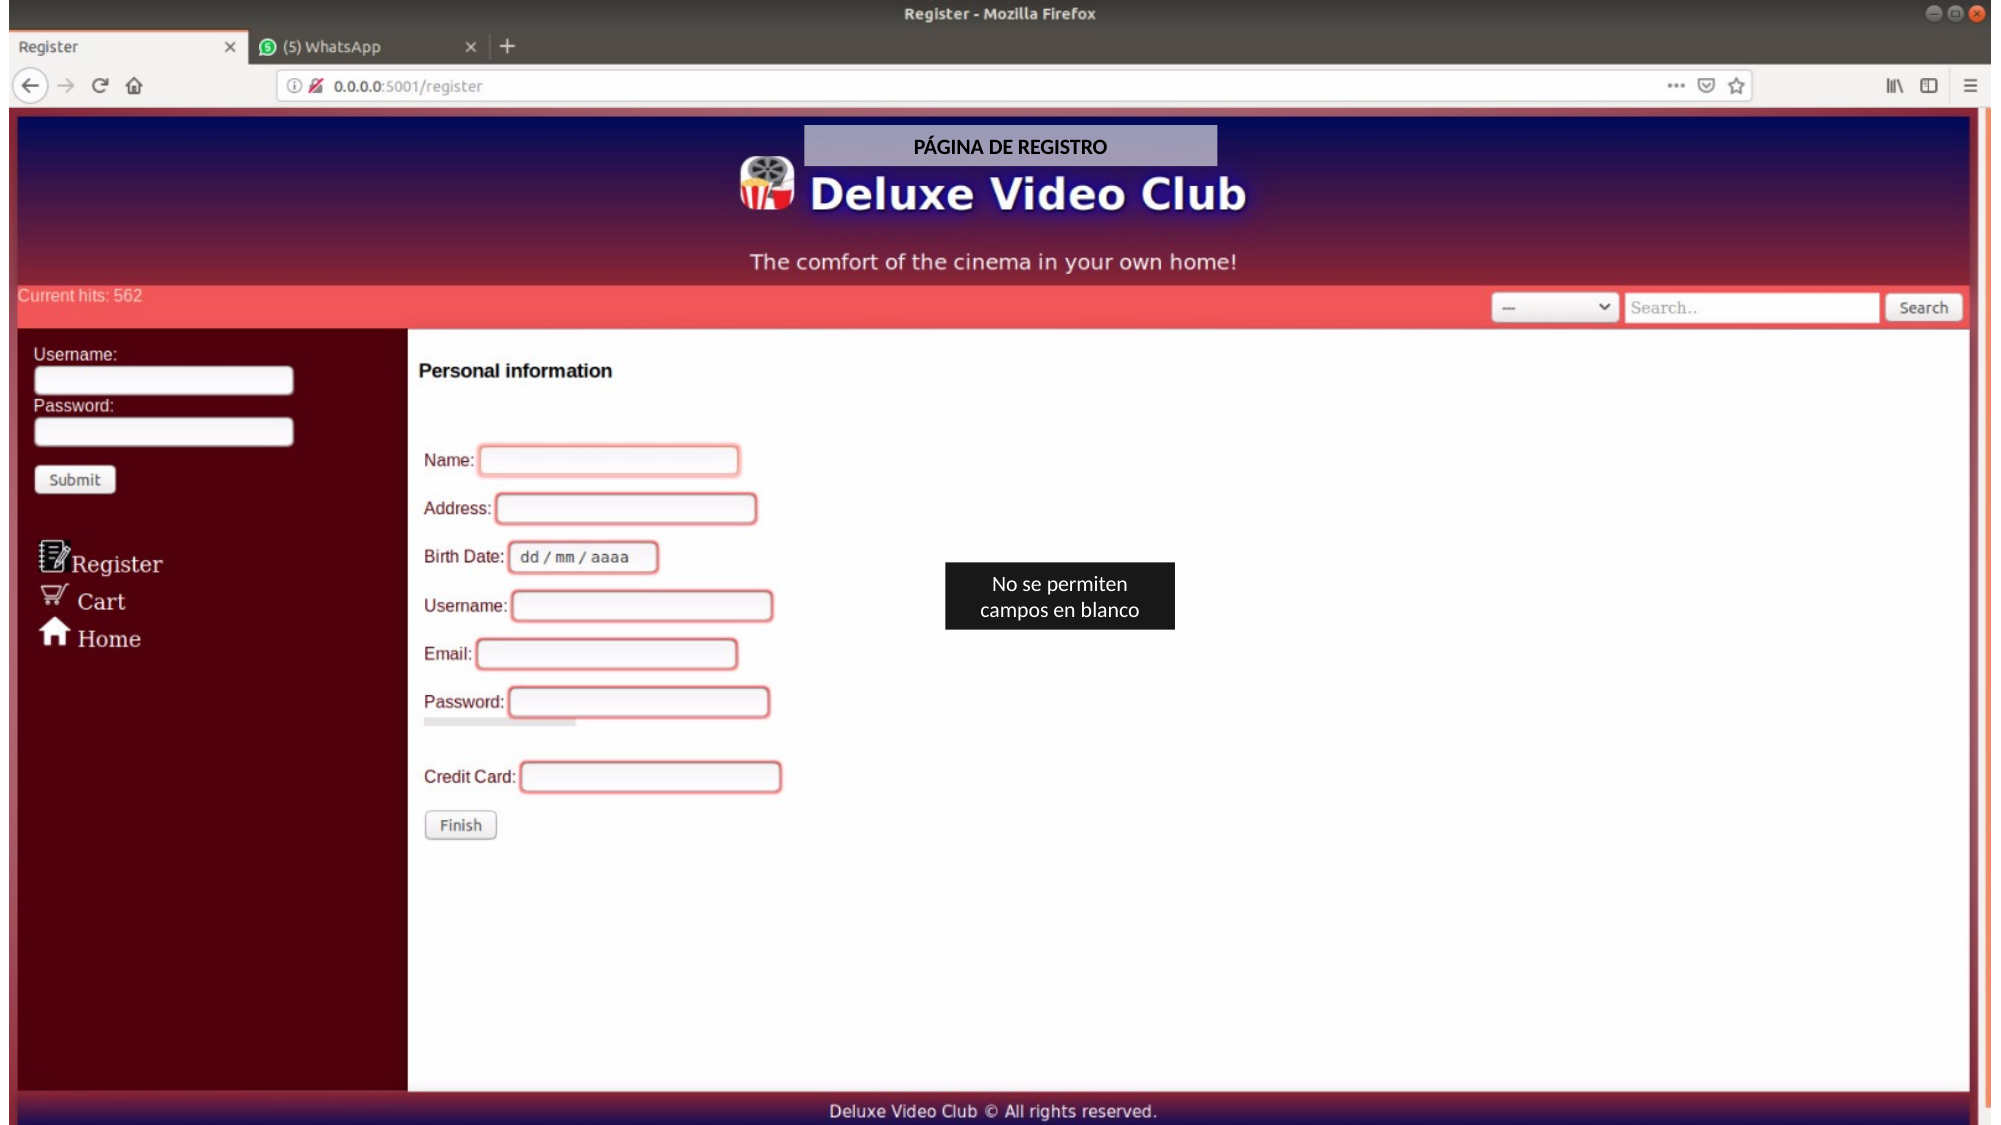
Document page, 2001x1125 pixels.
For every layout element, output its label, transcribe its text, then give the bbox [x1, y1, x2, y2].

picture [9, 0, 1991, 1125]
text_box PÁGINA DE REGISTRO [804, 125, 1218, 167]
text_box No se permiten campos en blanco [945, 562, 1175, 630]
